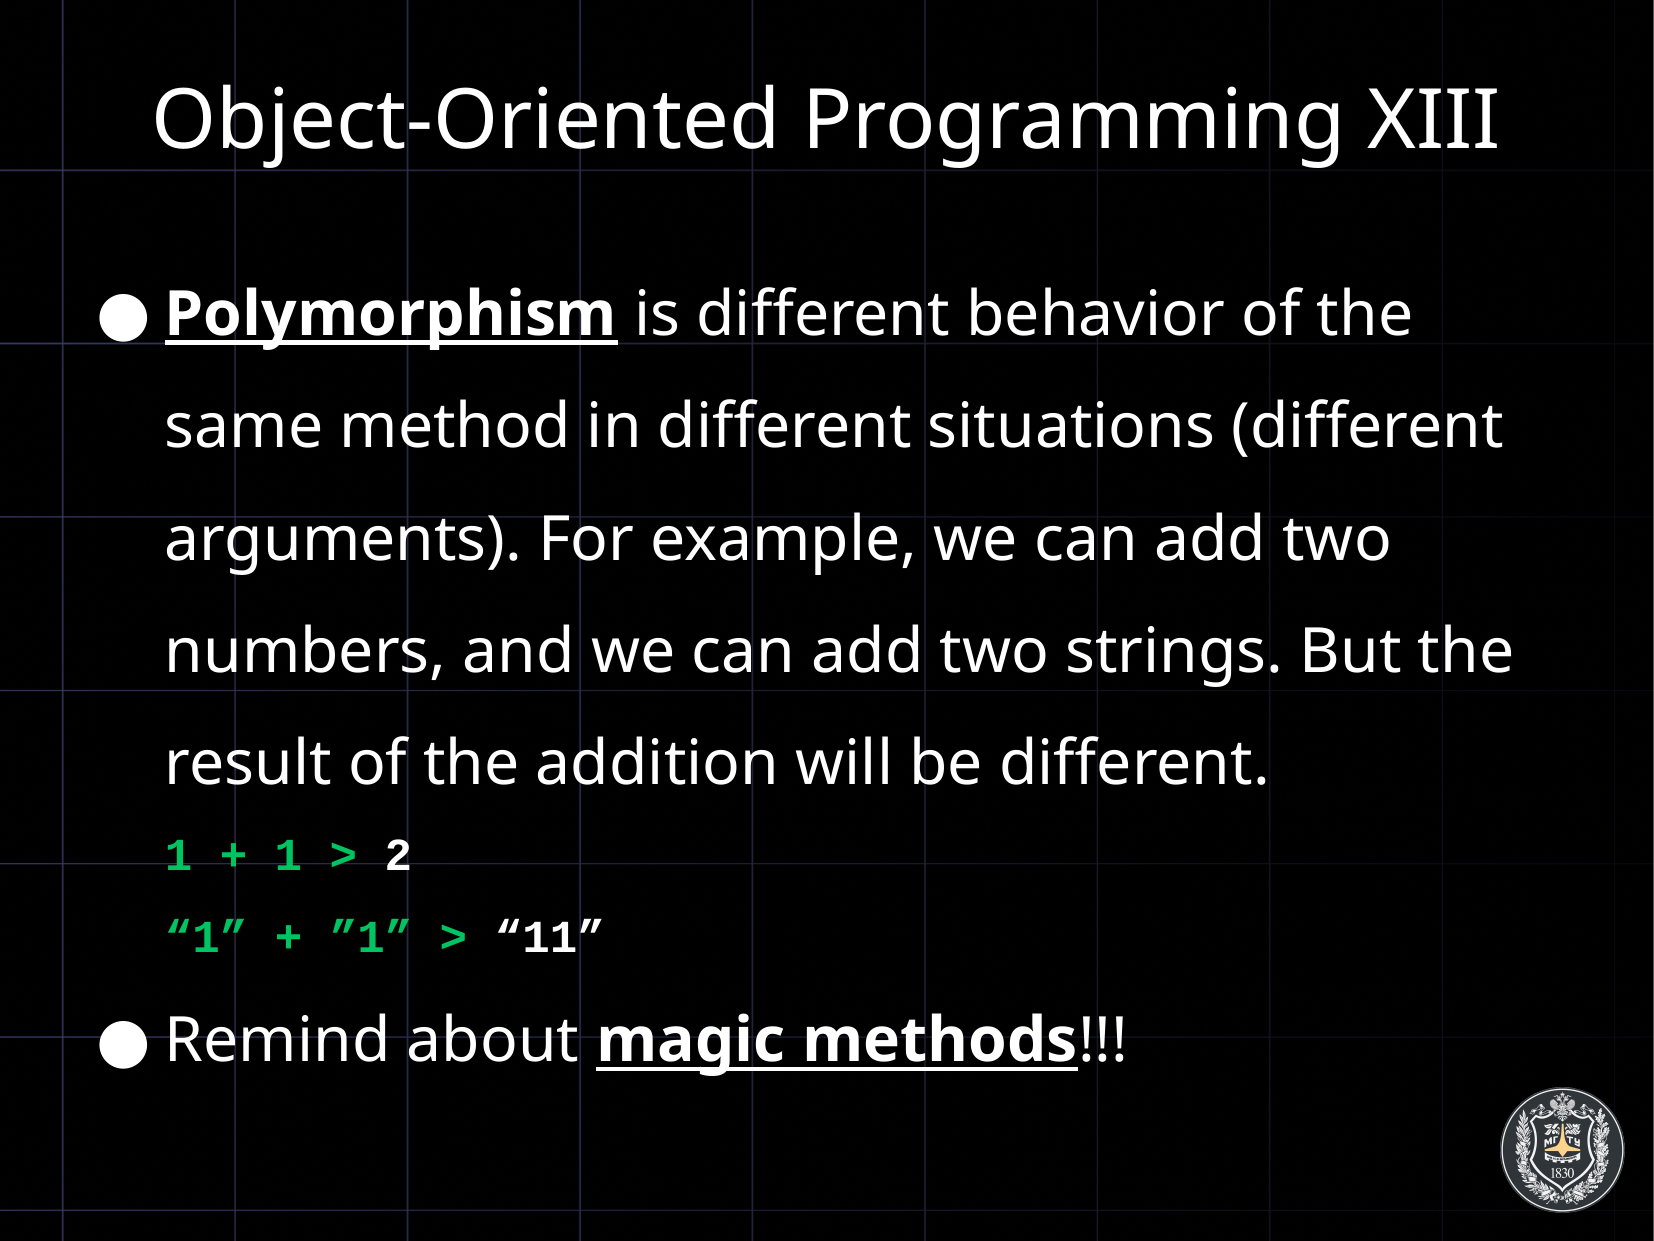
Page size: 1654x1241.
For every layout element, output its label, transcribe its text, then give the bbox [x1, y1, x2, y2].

text_box Object-Oriented Programming XIII [82, 37, 1571, 187]
picture [0, 0, 1654, 1241]
text_box Polymorphism is different behavior of the same method in different situations (different arguments). For example, we can add two numbers, and we can add two strings. But the result of the addition will be different. 1 + 1 > 2 “1” + ”1” > “11” Remind about magic methods!!! [74, 187, 1575, 1241]
